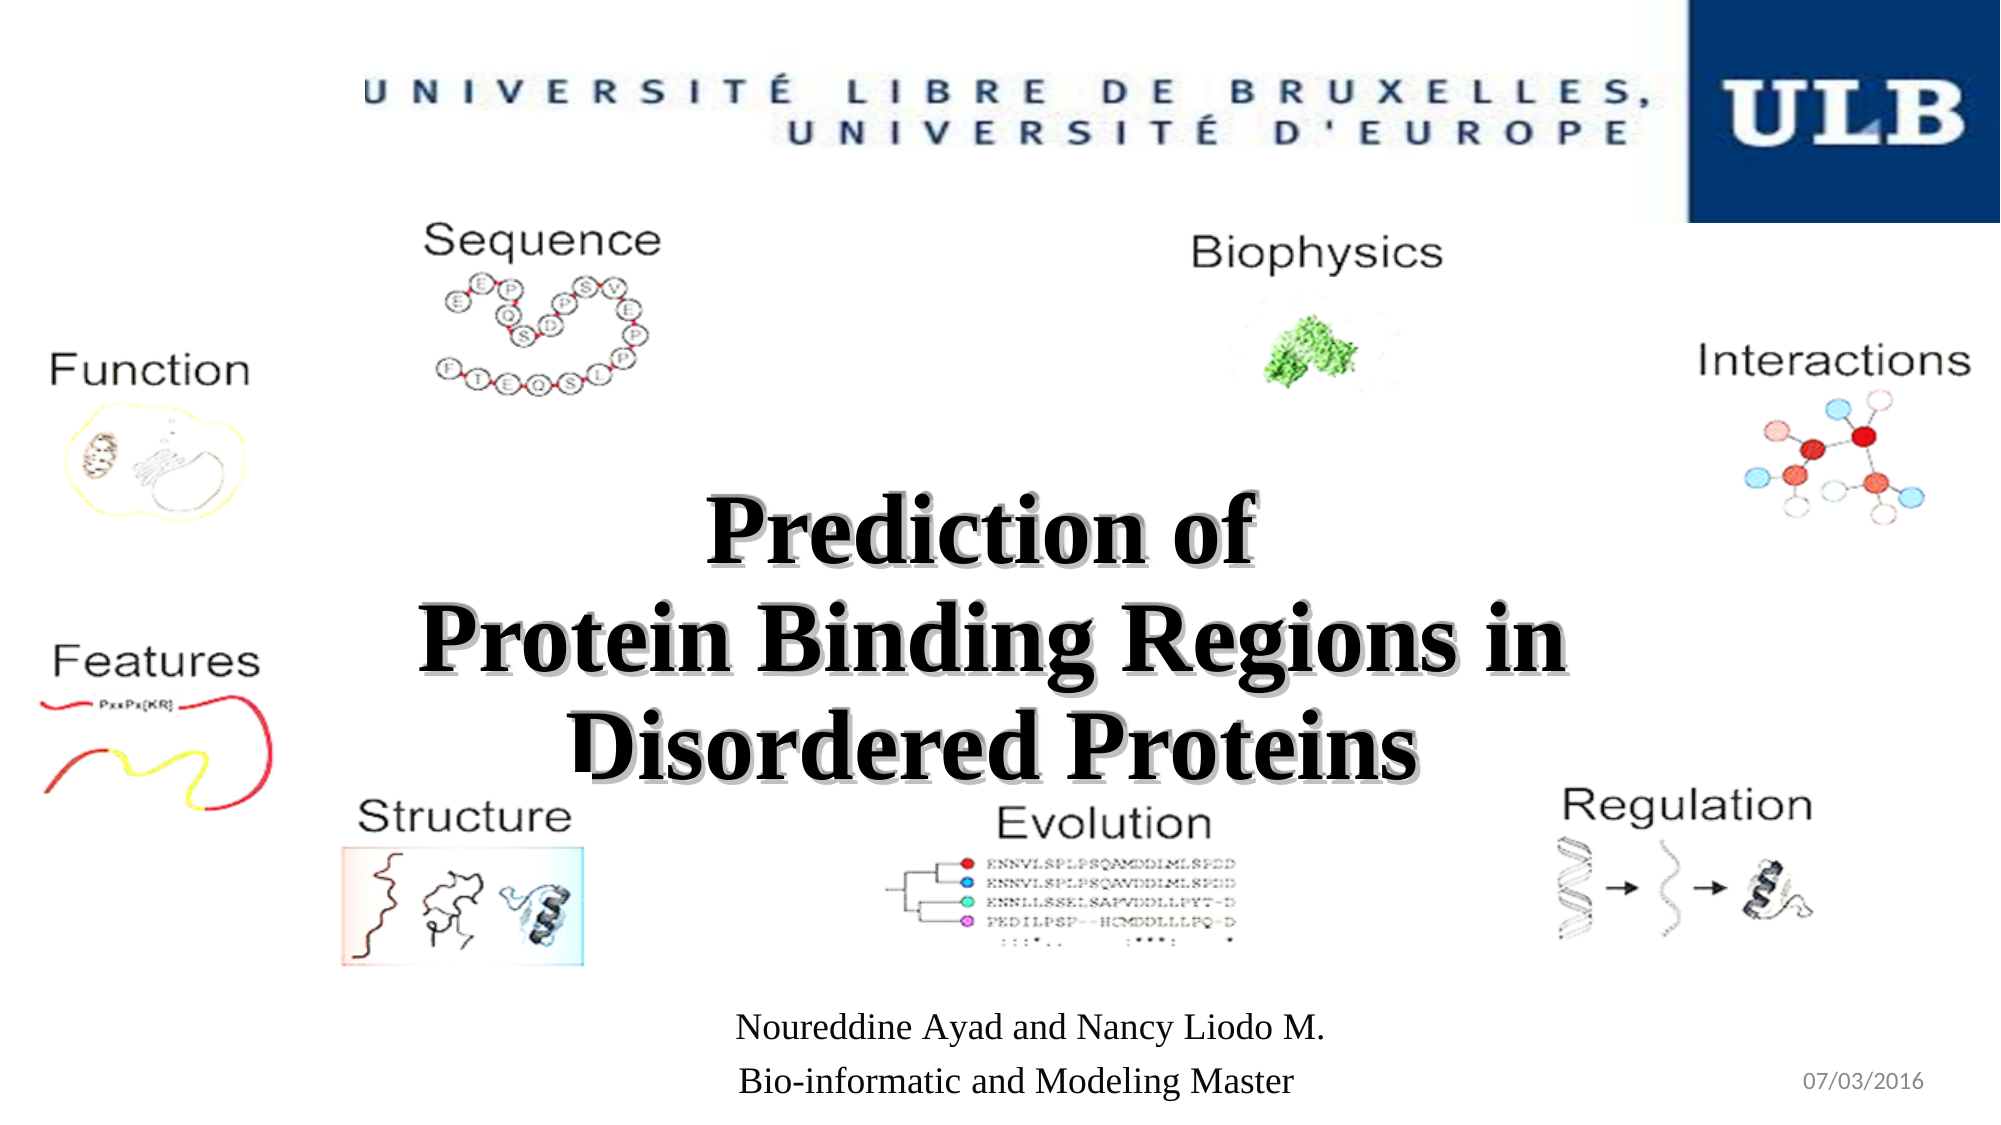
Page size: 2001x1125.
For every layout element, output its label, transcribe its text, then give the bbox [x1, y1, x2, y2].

picture [865, 792, 1260, 973]
title Prediction of Protein Binding Regions in Disordered Proteins [240, 380, 1746, 835]
picture [1689, 332, 1978, 528]
picture [336, 772, 592, 981]
picture [1534, 771, 1830, 954]
text_box Noureddine Ayad and Nancy Liodo M. Bio-informatic and Modeling Master [362, 985, 1690, 1125]
picture [17, 335, 268, 532]
picture [33, 609, 291, 822]
picture [365, 0, 2000, 412]
text_box 07/03/2016 [1788, 1025, 1978, 1104]
